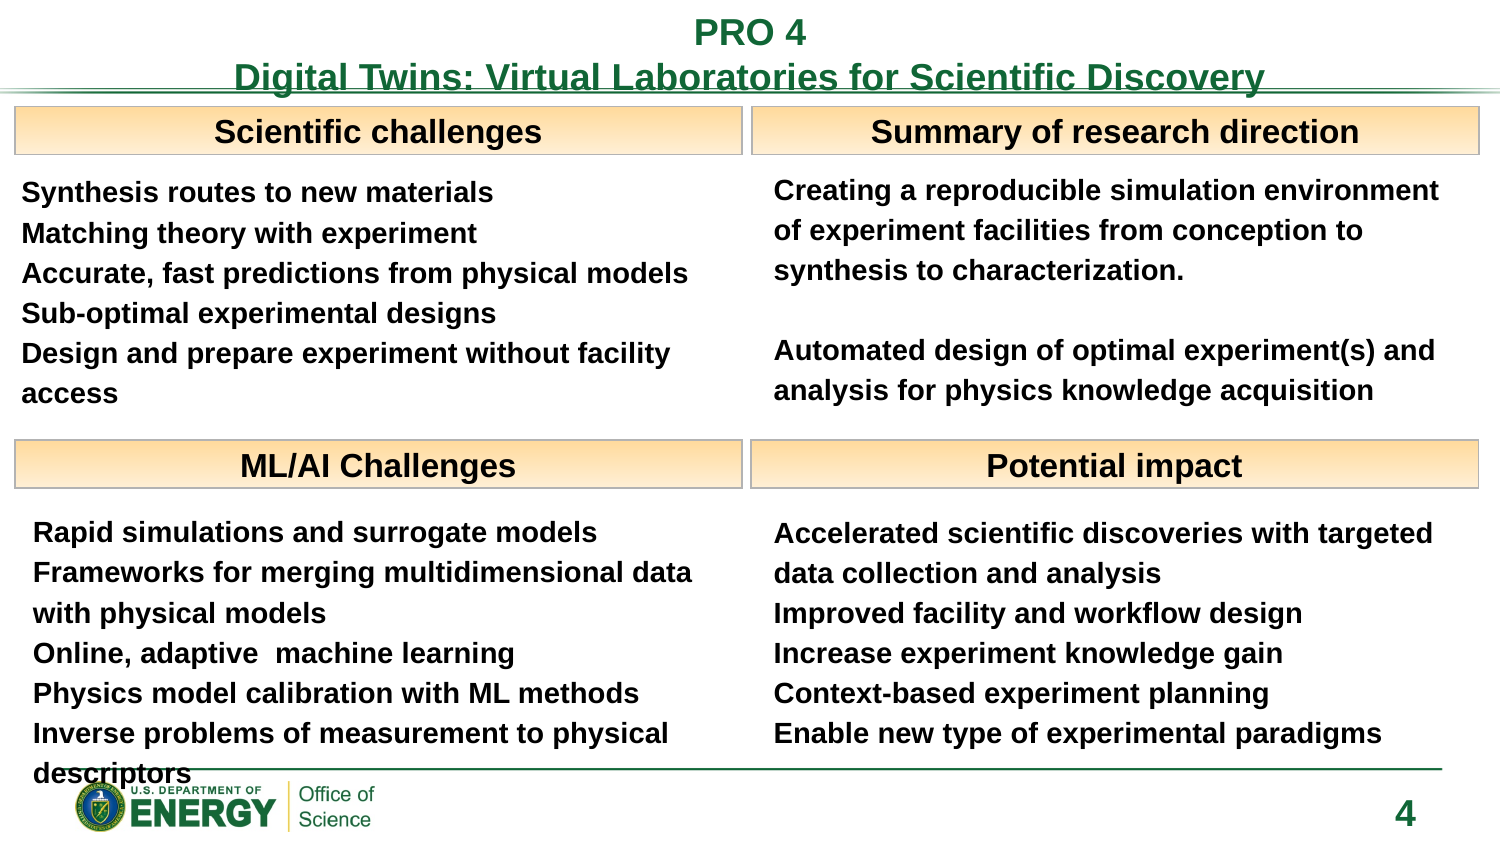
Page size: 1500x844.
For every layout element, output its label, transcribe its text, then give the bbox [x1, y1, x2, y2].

text_box Rapid simulations and surrogate models Frameworks for merging multidimensional data with physical models Online, adaptive machine learning Physics model calibration with ML methods Inverse problems of measurement to physical descriptors [17, 500, 740, 692]
picture [0, 107, 1500, 844]
text_box ML/AI Challenges [14, 439, 743, 488]
title PRO 4 Digital Twins: Virtual Laboratories for Scientific Discovery [0, 0, 1500, 107]
text_box Scientific challenges [14, 107, 743, 155]
text_box Synthesis routes to new materials Matching theory with experiment Accurate, fast predictions from physical models Sub-optimal experimental designs Design and prepare experiment without facility access [6, 161, 751, 434]
text_box <number> [1380, 781, 1443, 827]
text_box Summary of research direction [751, 107, 1480, 155]
text_box Potential impact [751, 439, 1479, 488]
text_box Creating a reproducible simulation environment of experiment facilities from conception to synthesis to characterization. Automated design of optimal experiment(s) and analysis for physics knowledge acquisition [758, 158, 1480, 422]
text_box Accelerated scientific discoveries with targeted data collection and analysis Improved facility and workflow design Increase experiment knowledge gain Context-based experiment planning Enable new type of experimental paradigms [758, 493, 1480, 758]
